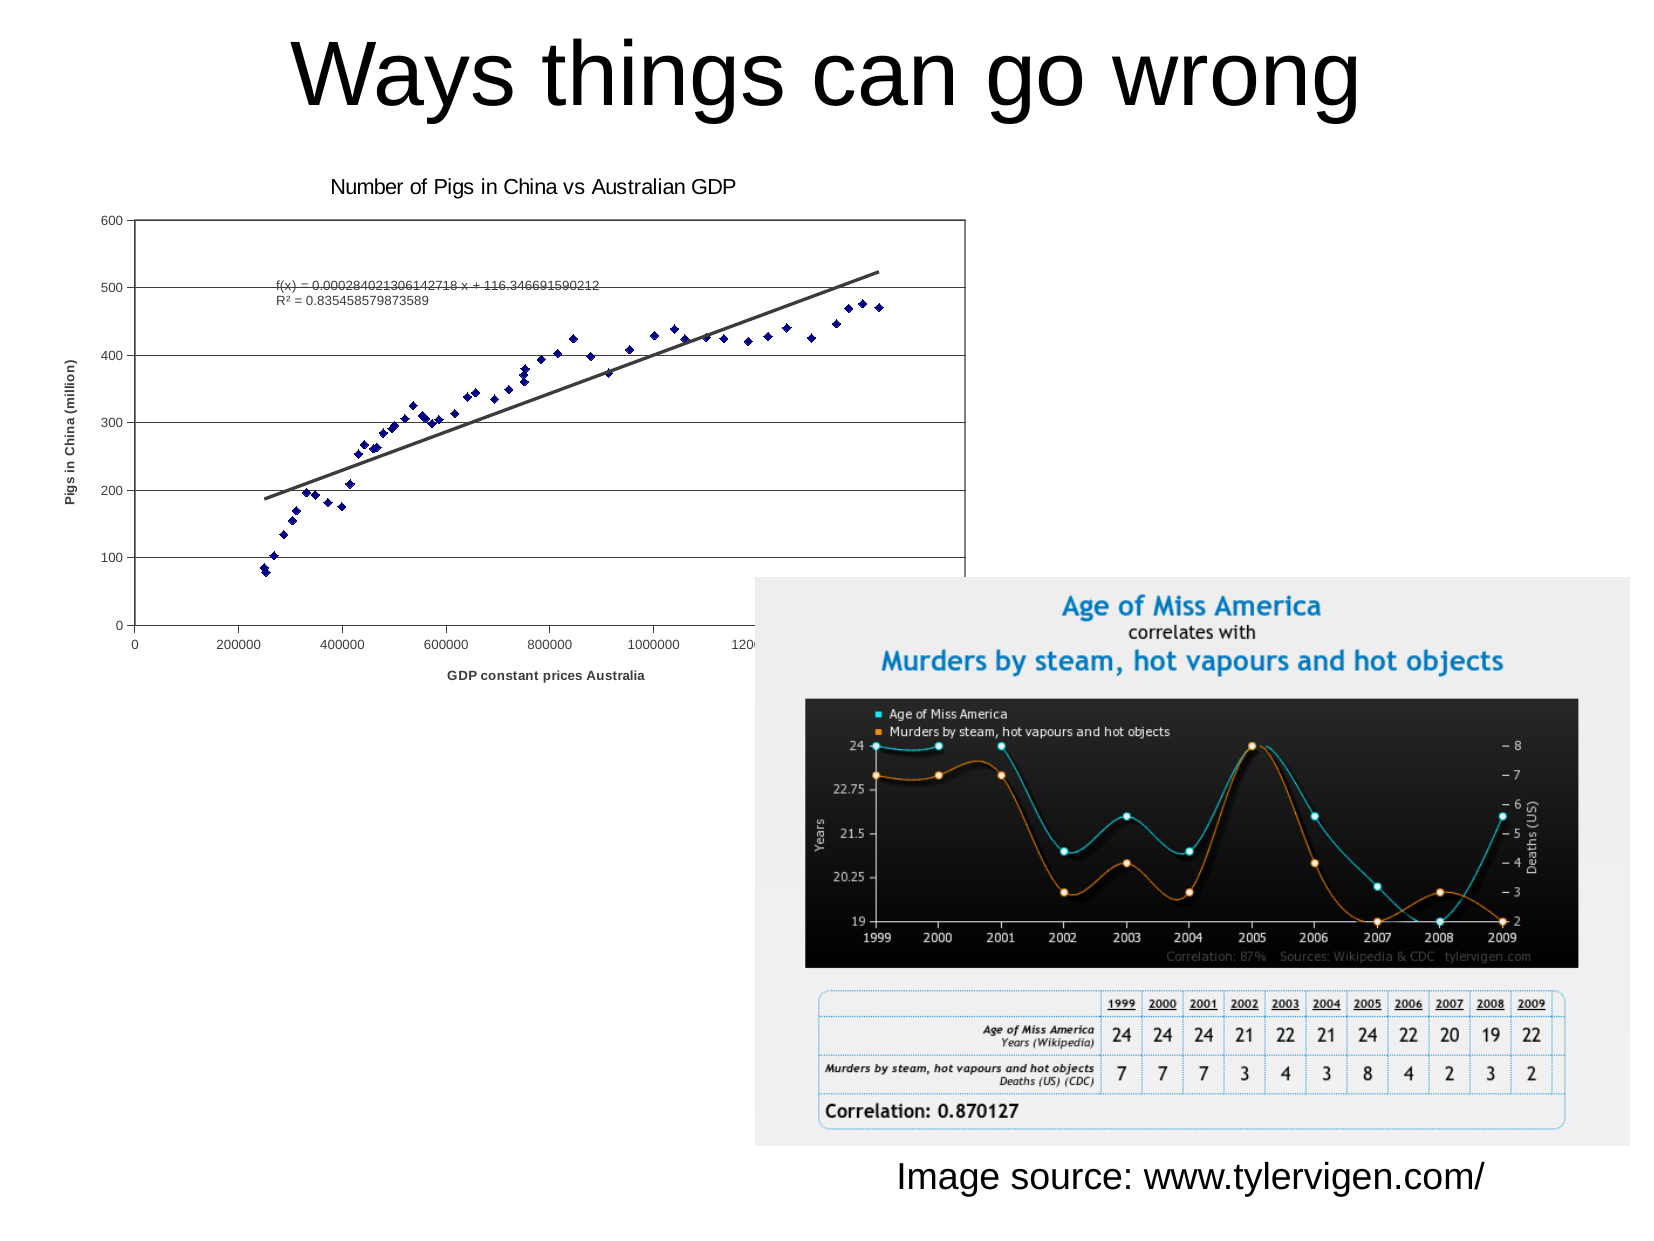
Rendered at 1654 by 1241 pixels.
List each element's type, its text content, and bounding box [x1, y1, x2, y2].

picture [755, 577, 1630, 1146]
title Ways things can go wrong [82, 0, 1571, 178]
text_box Image source: www.tylervigen.com/ [881, 1147, 1501, 1205]
chart [35, 152, 1032, 709]
